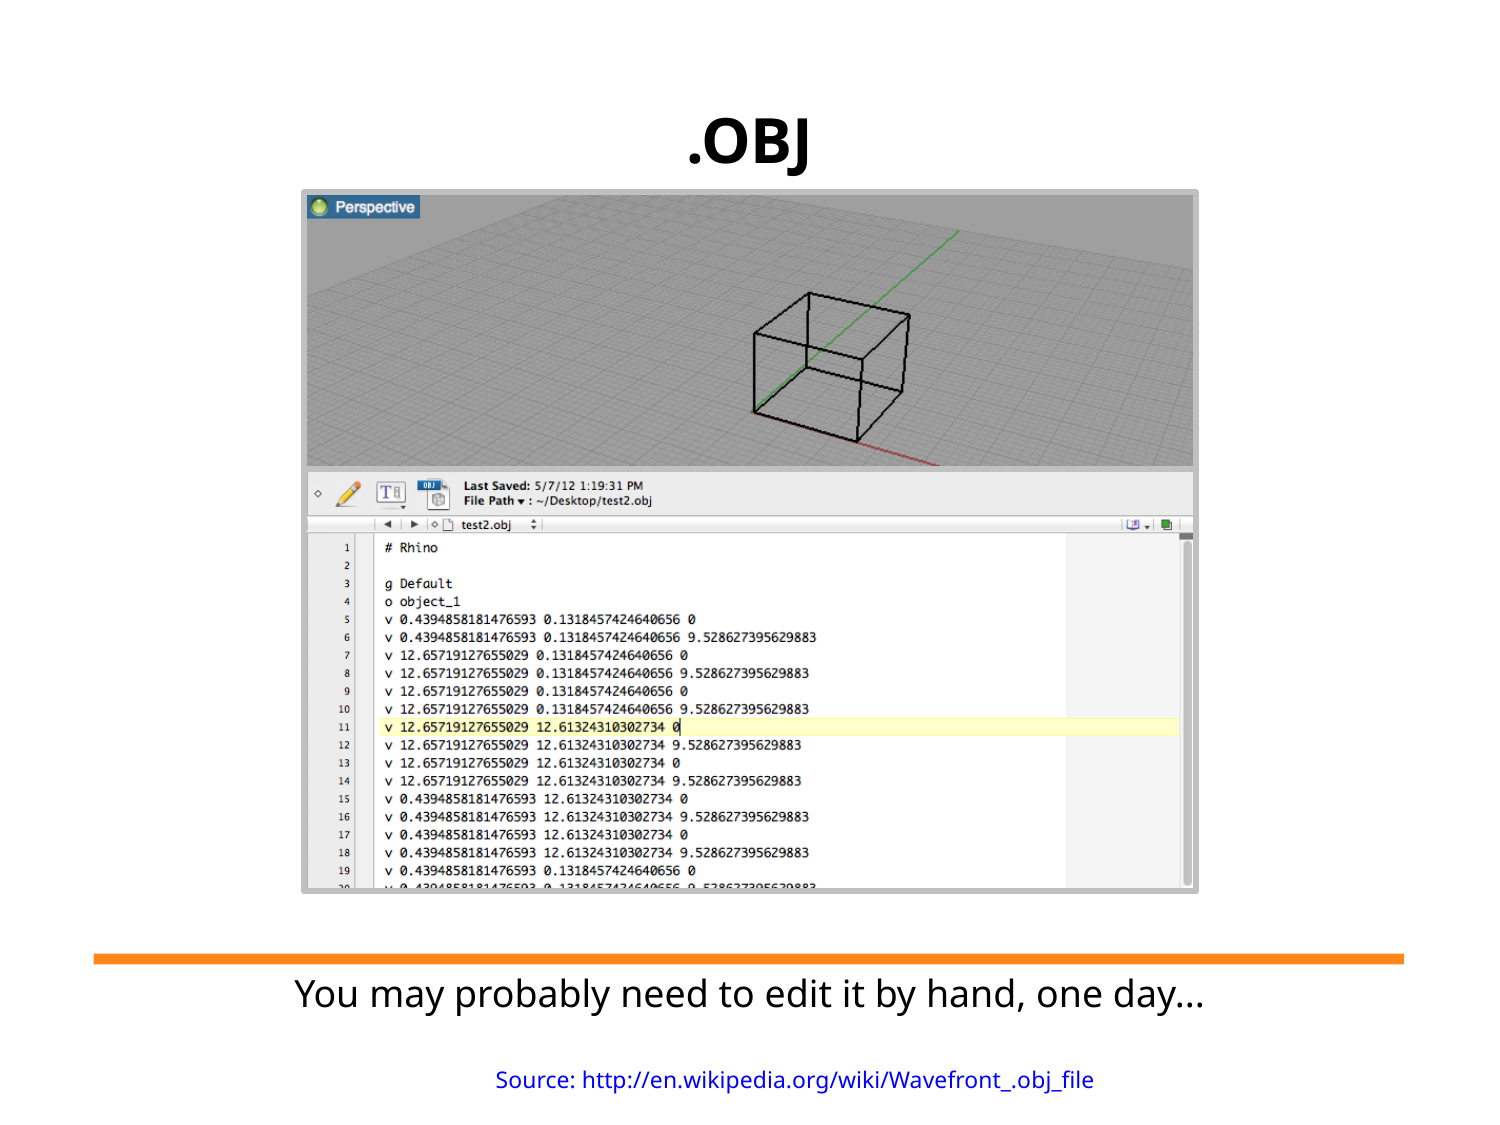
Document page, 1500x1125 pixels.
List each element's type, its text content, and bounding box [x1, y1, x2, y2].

text_box Source: http://en.wikipedia.org/wiki/Wavefront_.obj_file [480, 1056, 1020, 1098]
picture [0, 0, 1500, 1125]
text_box You may probably need to edit it by hand, one day... [125, 960, 1375, 1020]
title .OBJ [75, 44, 1426, 233]
